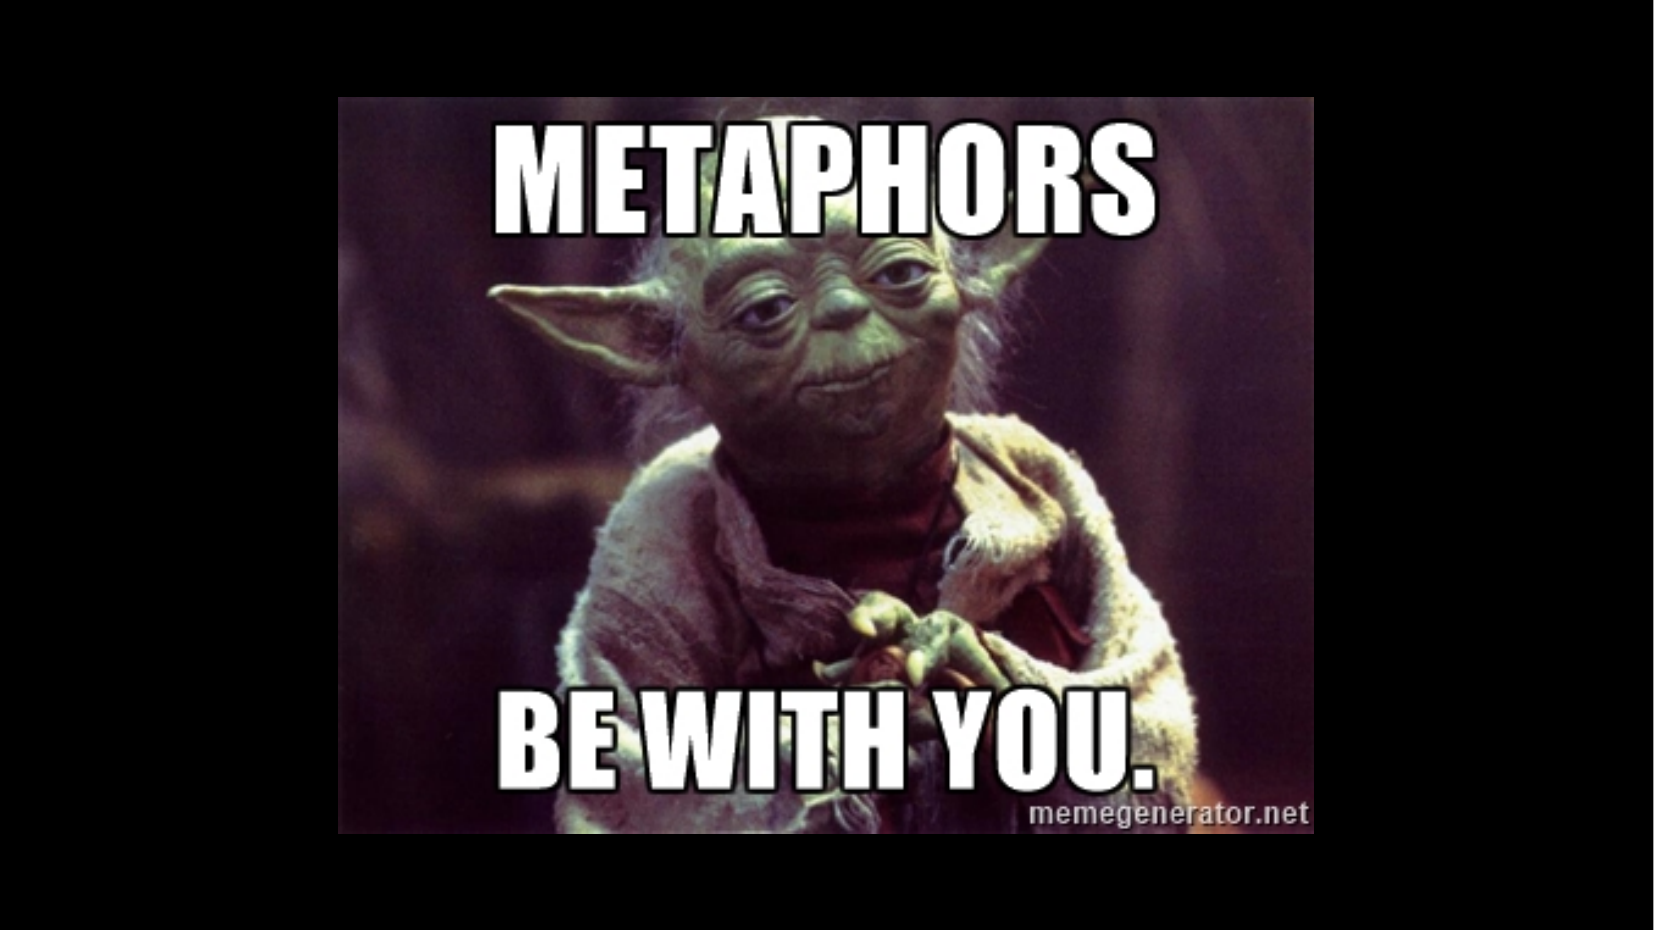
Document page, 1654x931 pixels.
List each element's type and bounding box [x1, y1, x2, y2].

picture [338, 97, 1314, 834]
